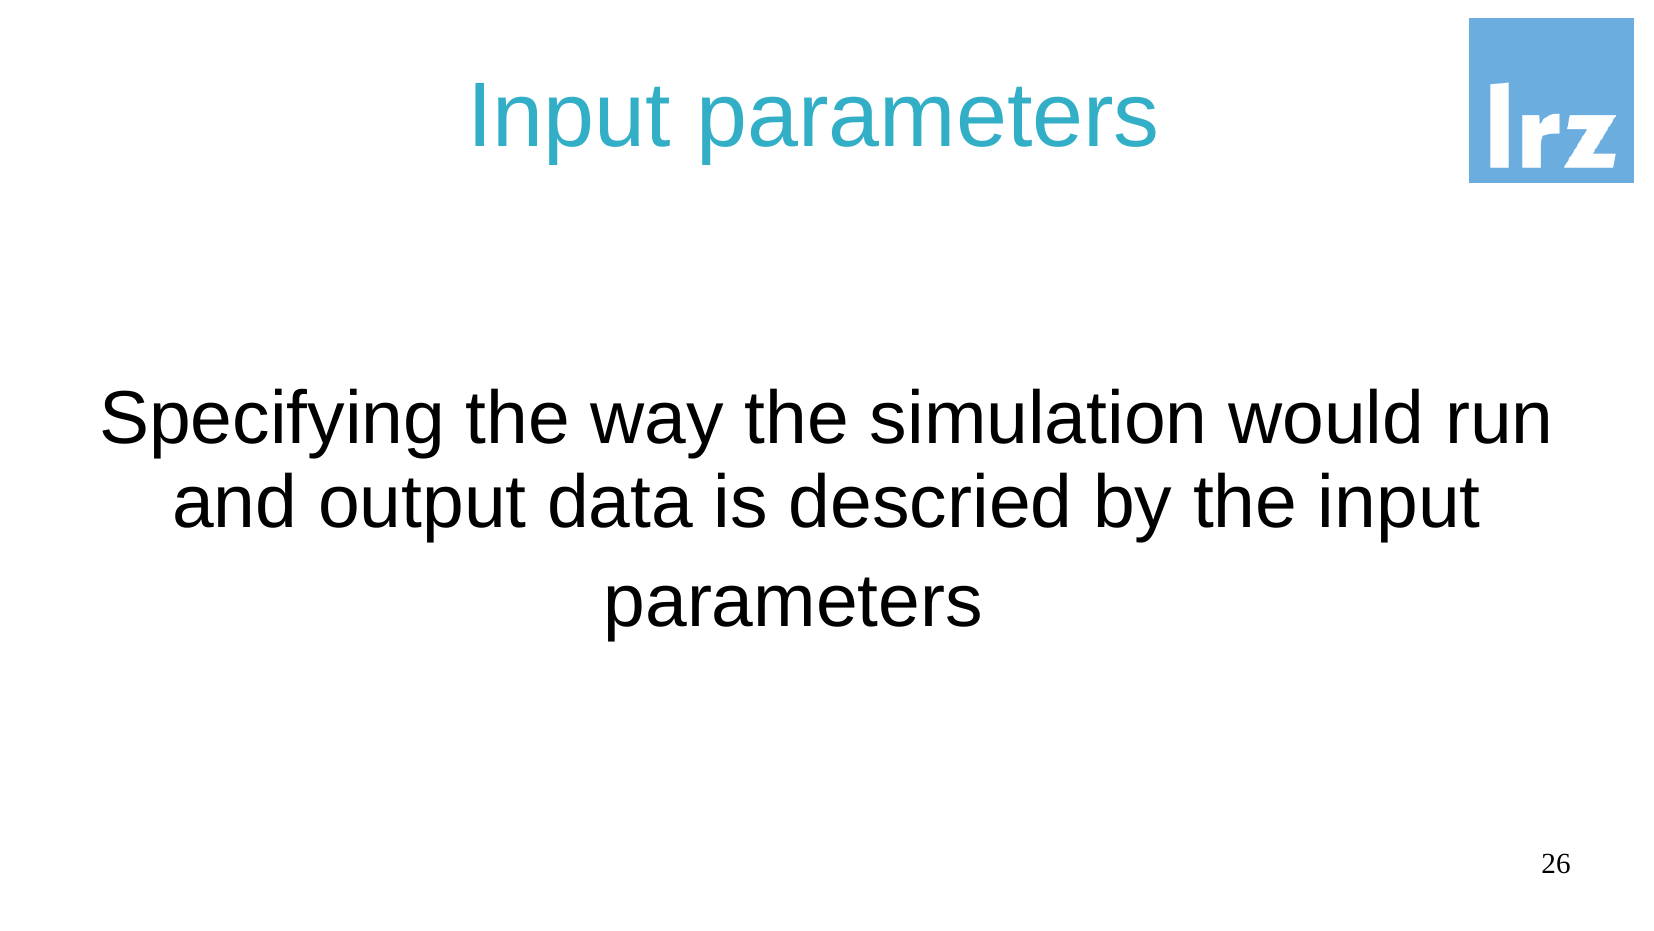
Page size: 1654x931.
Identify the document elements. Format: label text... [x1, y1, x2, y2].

title Input parameters [82, 37, 1571, 193]
picture [1469, 18, 1634, 183]
title Specifying the way the simulation would run and output data is descried by the input parameters [82, 375, 1571, 646]
